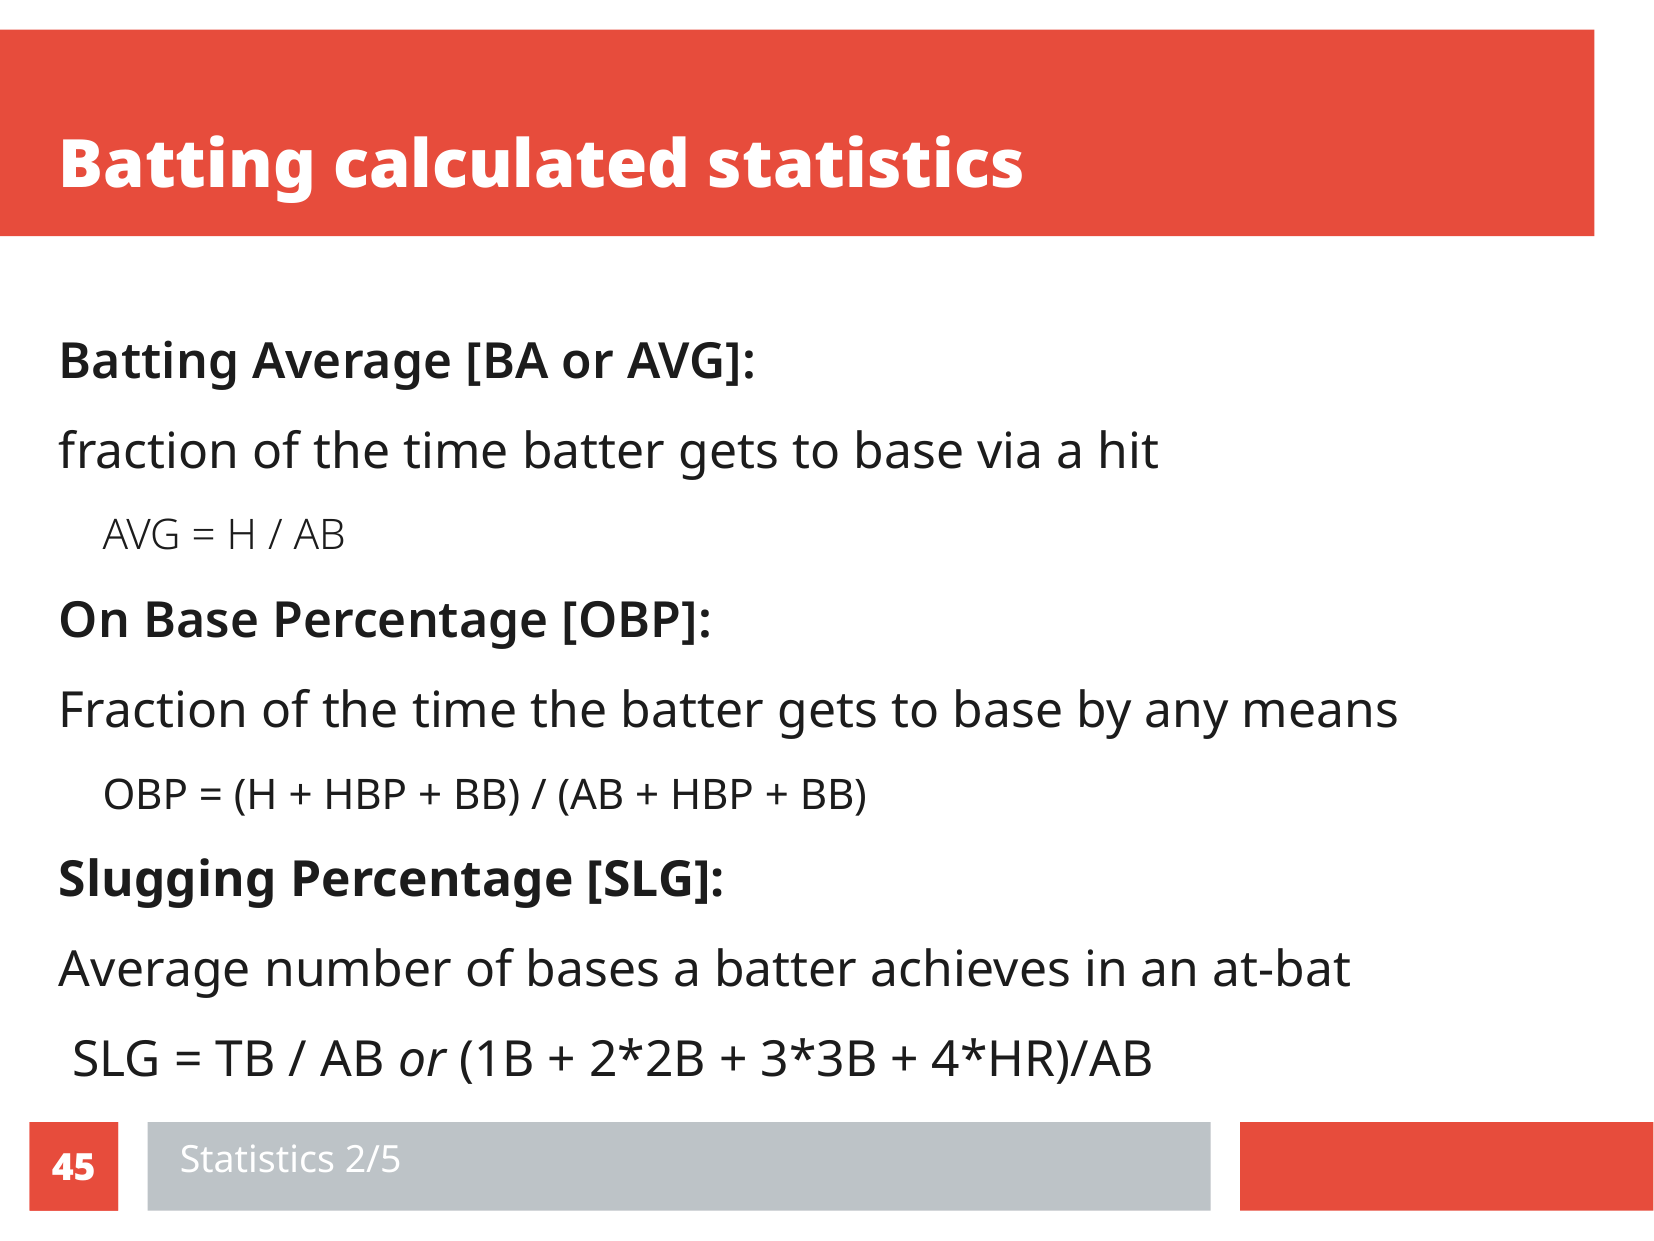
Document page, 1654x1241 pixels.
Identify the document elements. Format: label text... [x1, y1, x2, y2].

text_box Statistics 2/5 [165, 1125, 736, 1184]
title Batting calculated statistics [59, 59, 1595, 207]
list Batting Average [BA or AVG]: fraction of the time batter gets to base via a hit AVG = H / AB On Base Percentage [OBP]: Fraction of the time the batter gets to base by any means OBP = (H + HBP + BB) / (AB + HBP + BB) Slugging Percentage [SLG]: Average number of bases a batter achieves in an at-bat SLG = TB / AB or (1B + 2*2B + 3*3B + 4*HR)/AB [59, 324, 1565, 1093]
